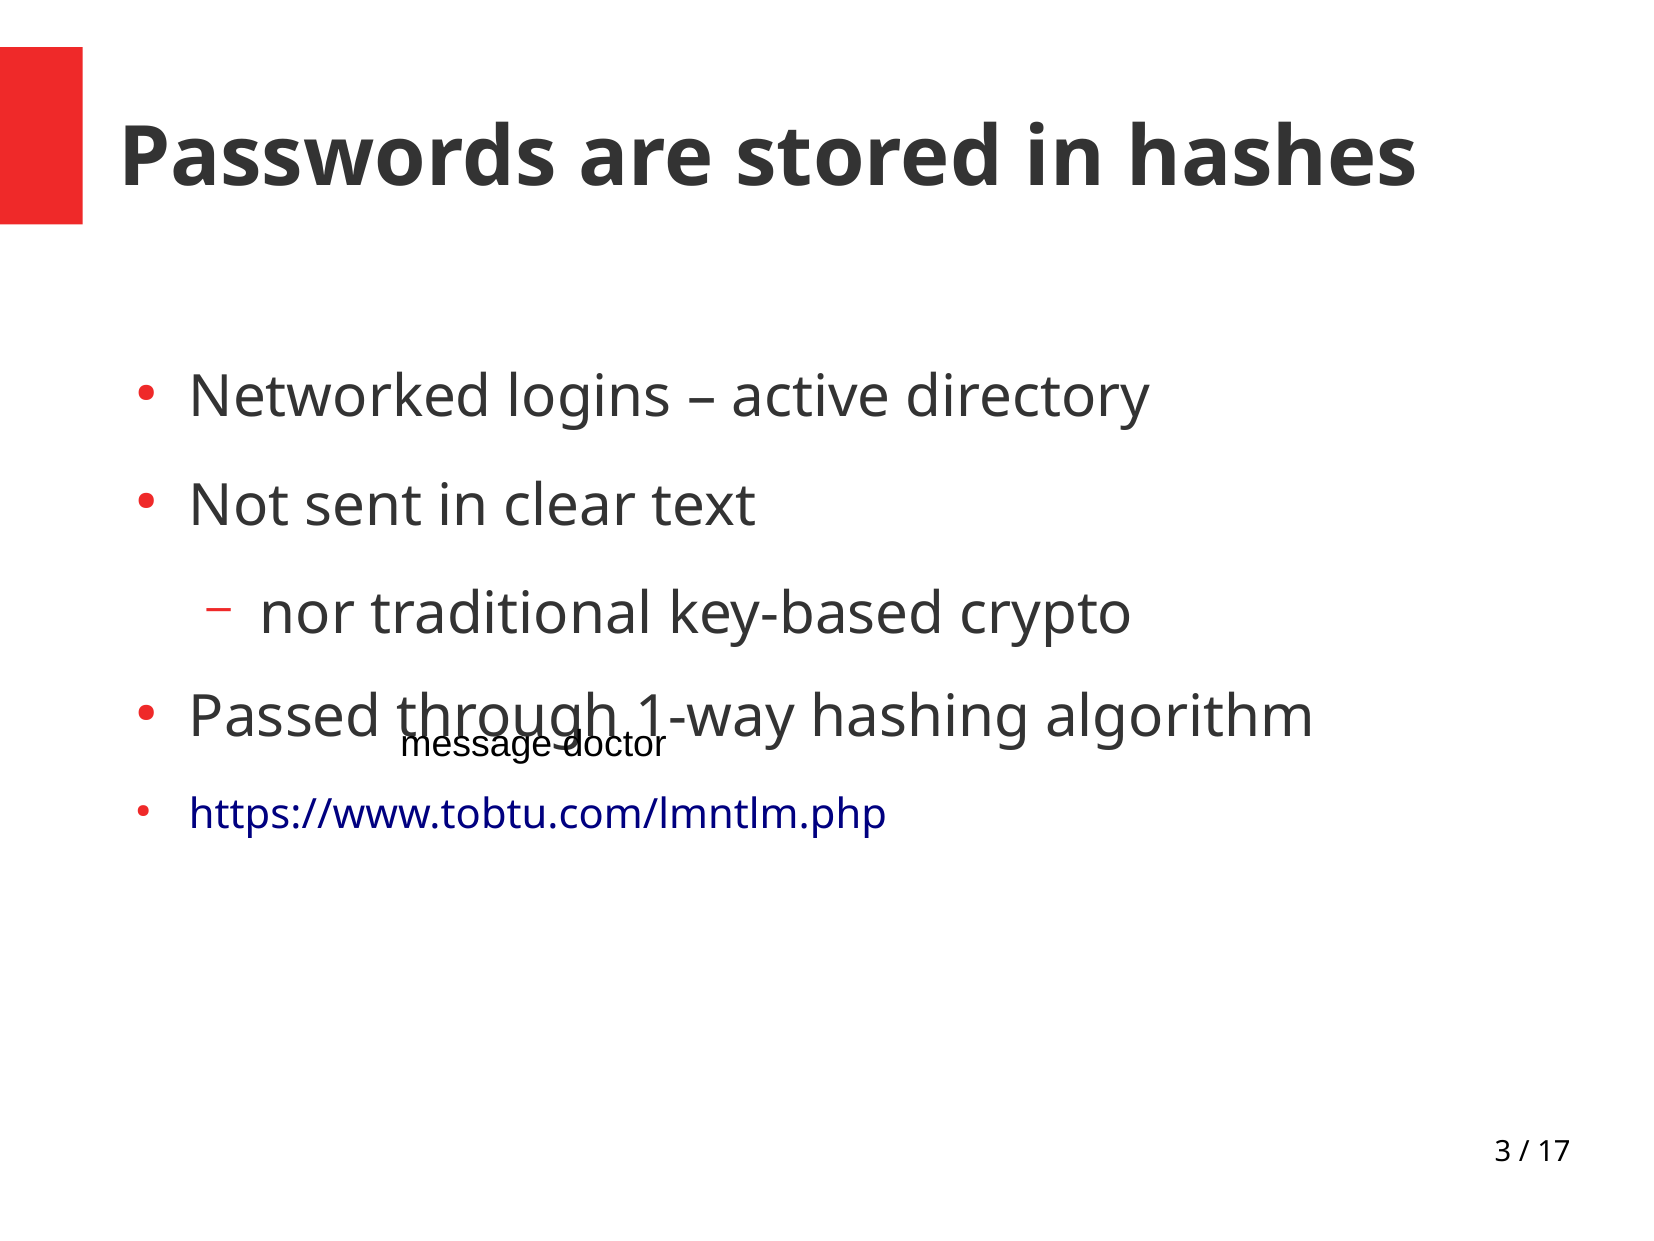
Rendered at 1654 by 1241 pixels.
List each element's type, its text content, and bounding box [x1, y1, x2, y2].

title Passwords are stored in hashes [118, 49, 1621, 257]
list Networked logins – active directory Not sent in clear text nor traditional key-based crypto Passed through 1-way hashing algorithm https://www.tobtu.com/lmntlm.php [118, 354, 1531, 1074]
text_box message doctor [385, 714, 682, 814]
